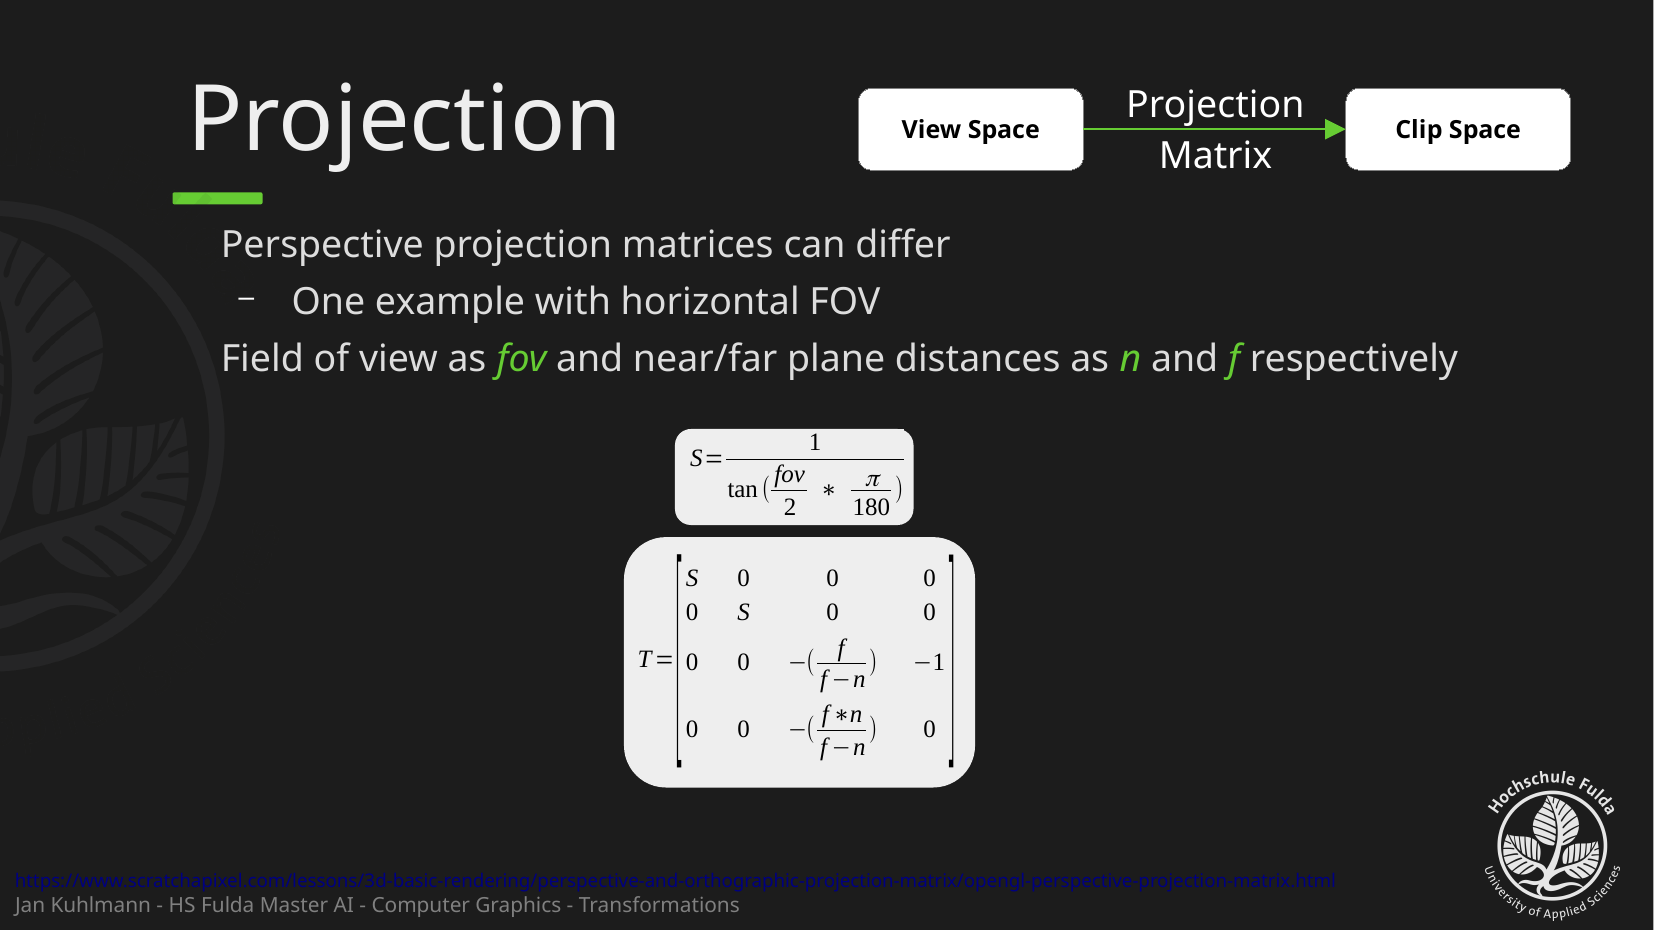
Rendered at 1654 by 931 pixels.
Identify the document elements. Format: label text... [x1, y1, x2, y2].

text_box https://www.scratchapixel.com/lessons/3d-basic-rendering/perspective-and-orthographic-projection-matrix/opengl-perspective-projection-matrix.html [0, 859, 1303, 901]
list Perspective projection matrices can differ One example with horizontal FOV Field of view as fov and near/far plane distances as n and f respectively [150, 217, 1463, 413]
text_box Projection Matrix [1111, 70, 1309, 188]
chart [688, 428, 905, 520]
picture [1485, 771, 1620, 921]
text_box [674, 429, 914, 526]
text_box Clip Space [1345, 88, 1571, 171]
text_box View Space [858, 88, 1084, 171]
chart [637, 553, 956, 770]
text_box [623, 537, 976, 788]
title Projection [187, 37, 1571, 193]
